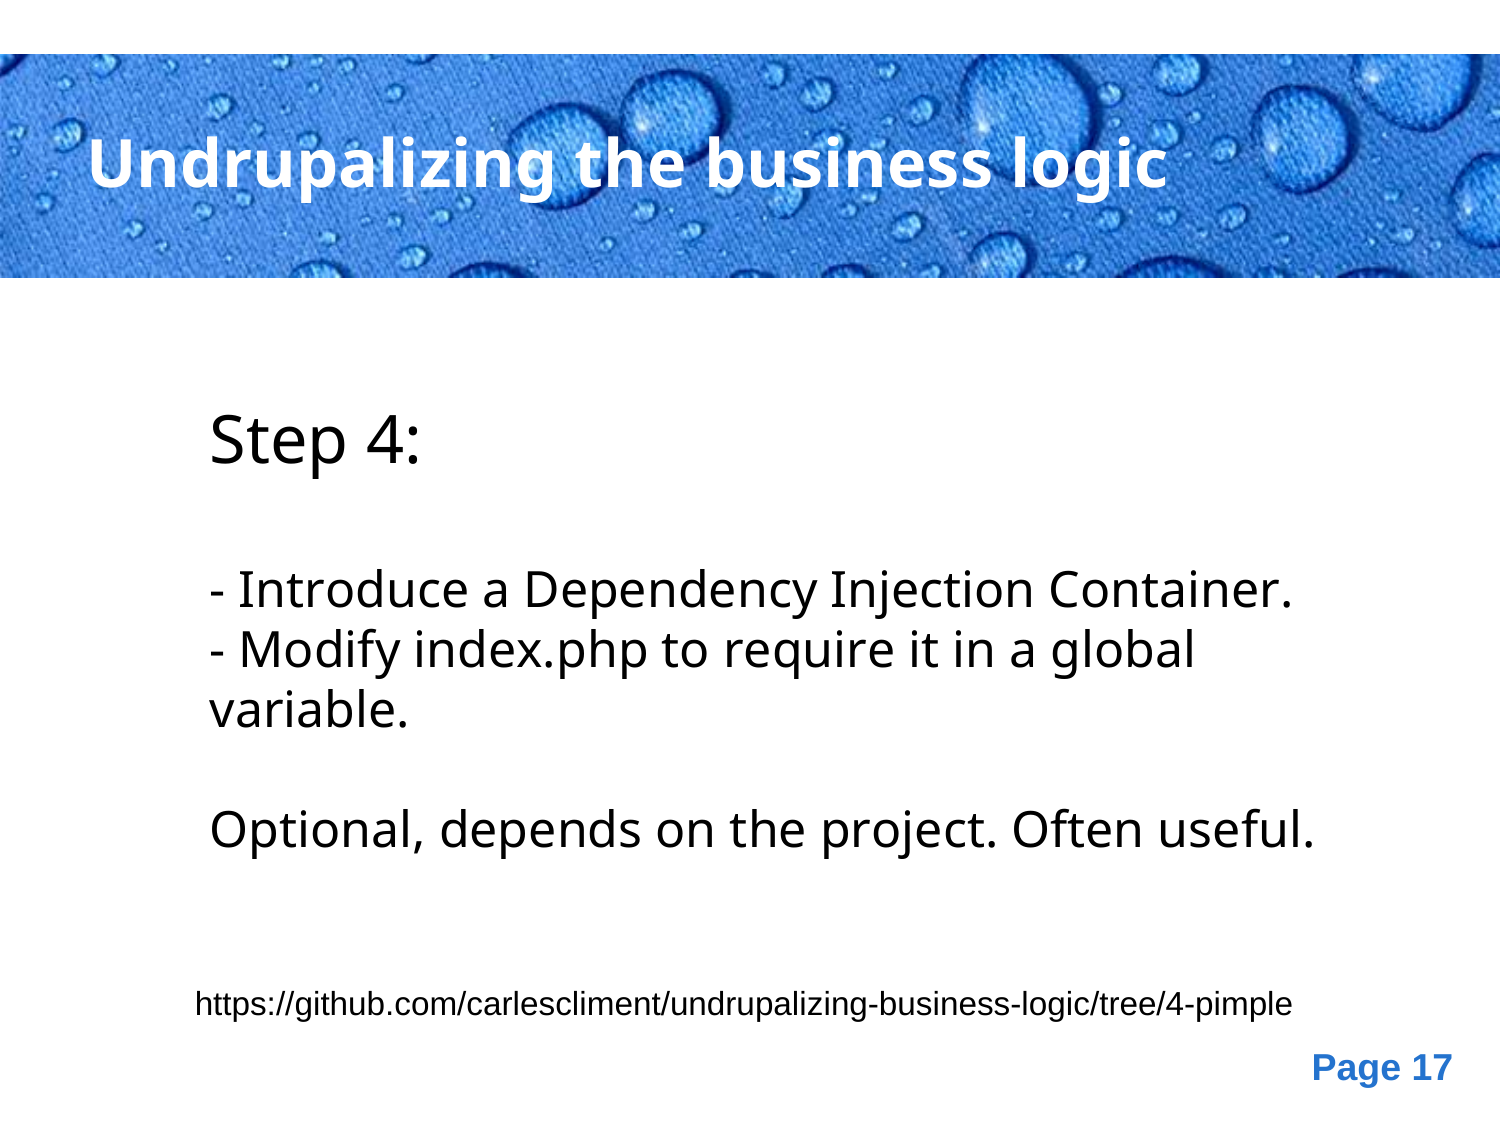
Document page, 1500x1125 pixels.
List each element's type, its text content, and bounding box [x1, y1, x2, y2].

text_box https://github.com/carlescliment/undrupalizing-business-logic/tree/4-pimple [180, 975, 1351, 1030]
picture [0, 54, 1500, 278]
text_box Undrupalizing the business logic [71, 112, 1185, 209]
text_box Step 4: - Introduce a Dependency Injection Container. - Modify index.php to require it in a global variable. Optional, depends on the project. Often useful. [195, 389, 1426, 961]
